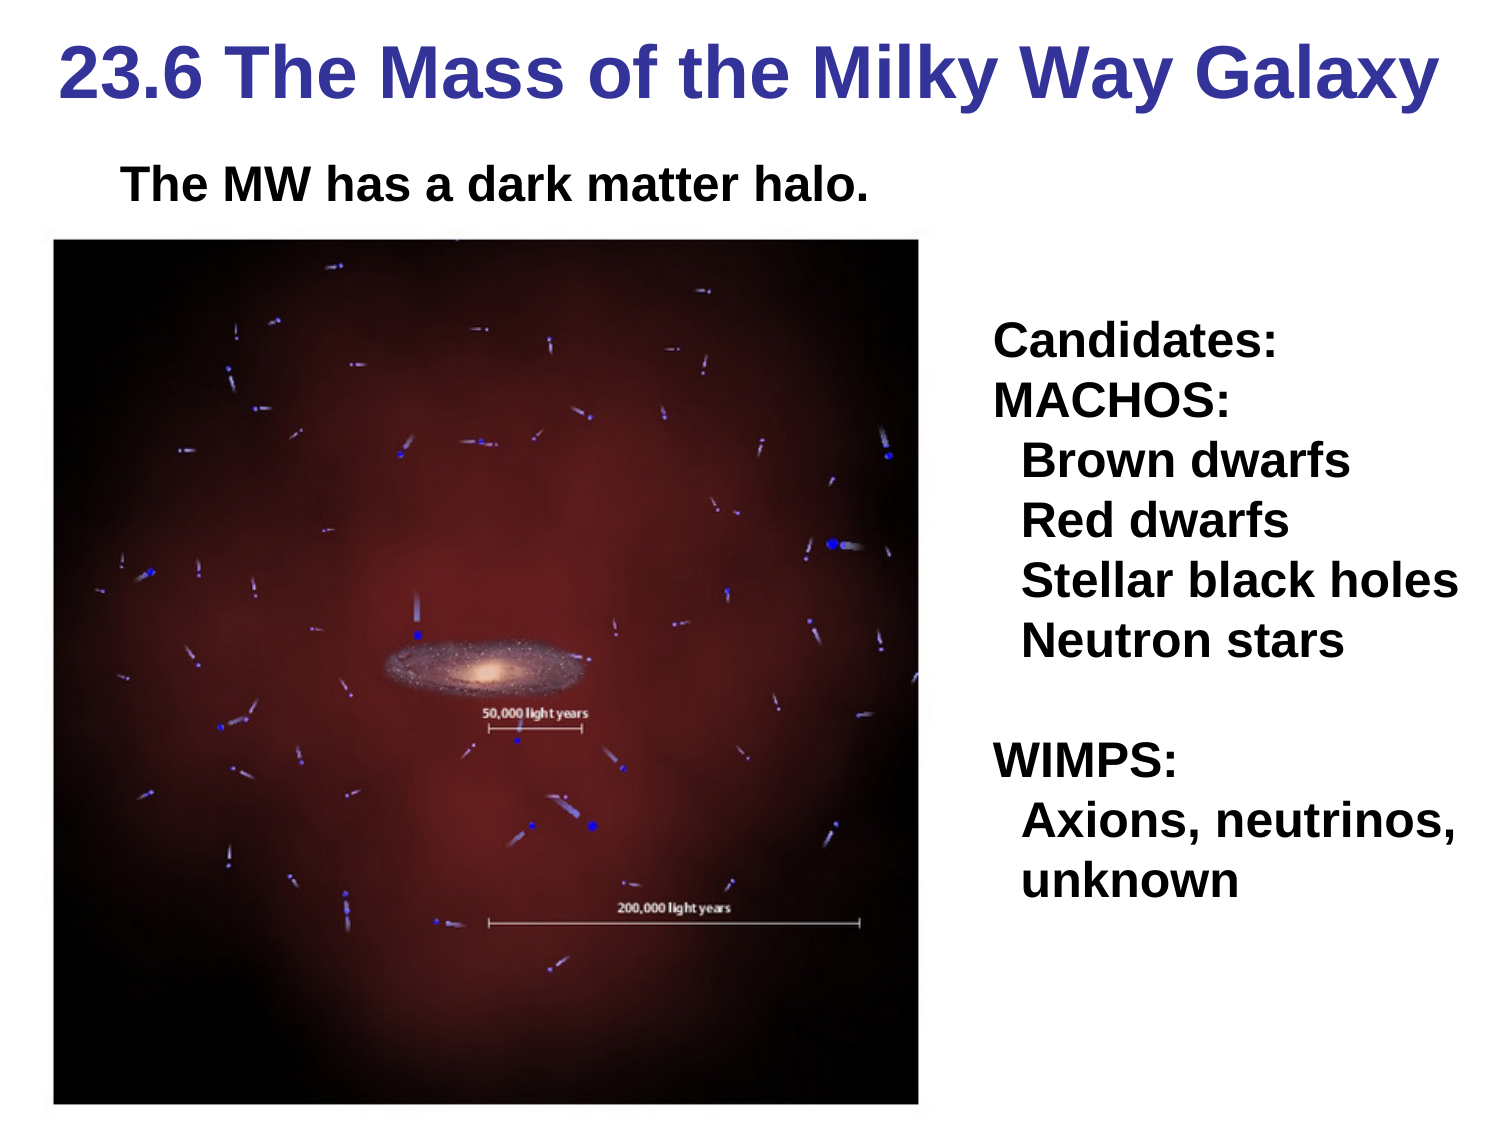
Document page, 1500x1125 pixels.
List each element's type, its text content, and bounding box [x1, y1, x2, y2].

text_box The MW has a dark matter halo. [104, 144, 886, 220]
title 23.6 The Mass of the Milky Way Galaxy [37, 0, 1463, 138]
text_box Candidates: MACHOS: Brown dwarfs Red dwarfs Stellar black holes Neutron stars WIMPS: Axions, neutrinos, unknown [978, 299, 1476, 915]
picture [32, 218, 939, 1125]
